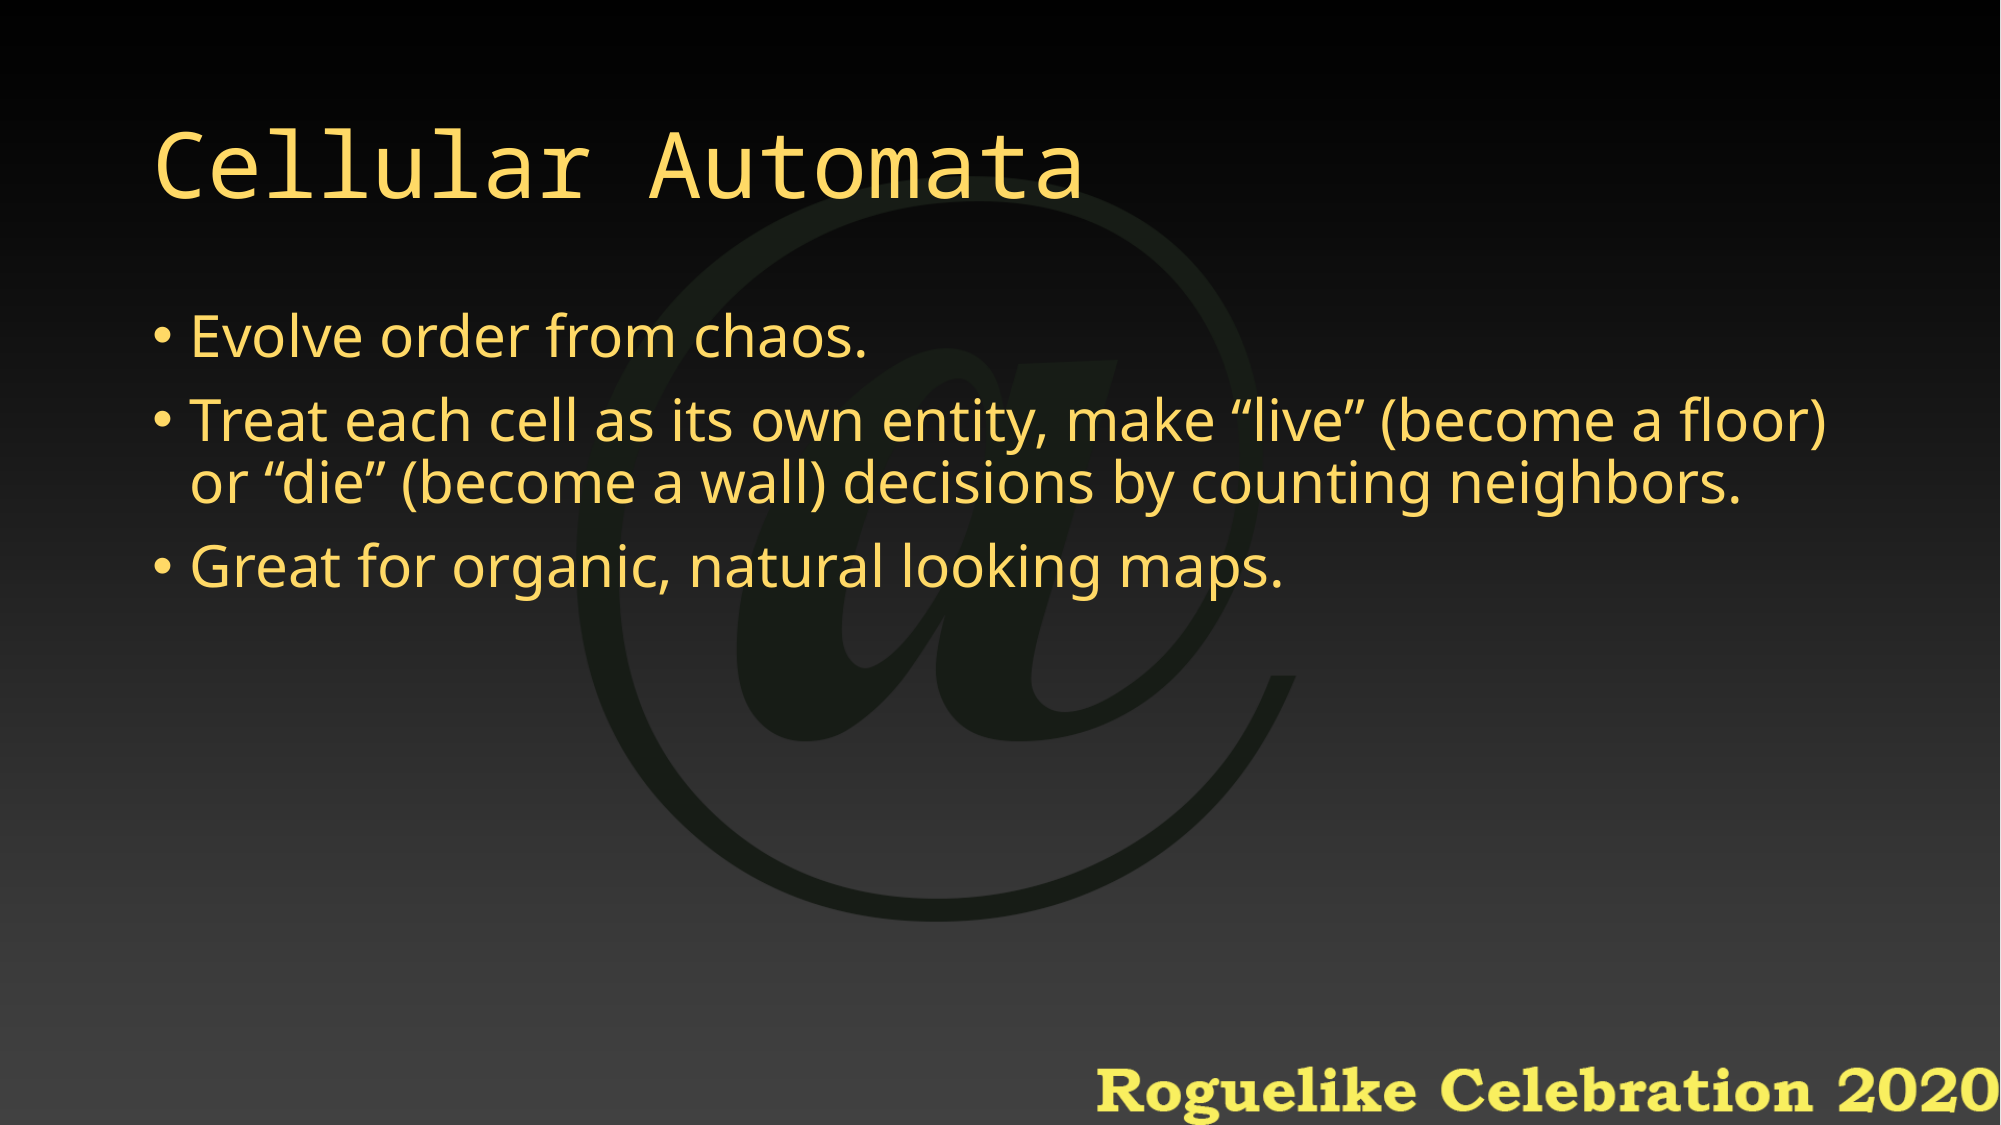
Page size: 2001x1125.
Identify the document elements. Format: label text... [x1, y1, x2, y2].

title Cellular Automata [137, 59, 1863, 278]
list Evolve order from chaos. Treat each cell as its own entity, make “live” (become a floor) or “die” (become a wall) decisions by counting neighbors. Great for organic, natural looking maps. [137, 299, 1863, 1014]
picture [0, 0, 2001, 1125]
